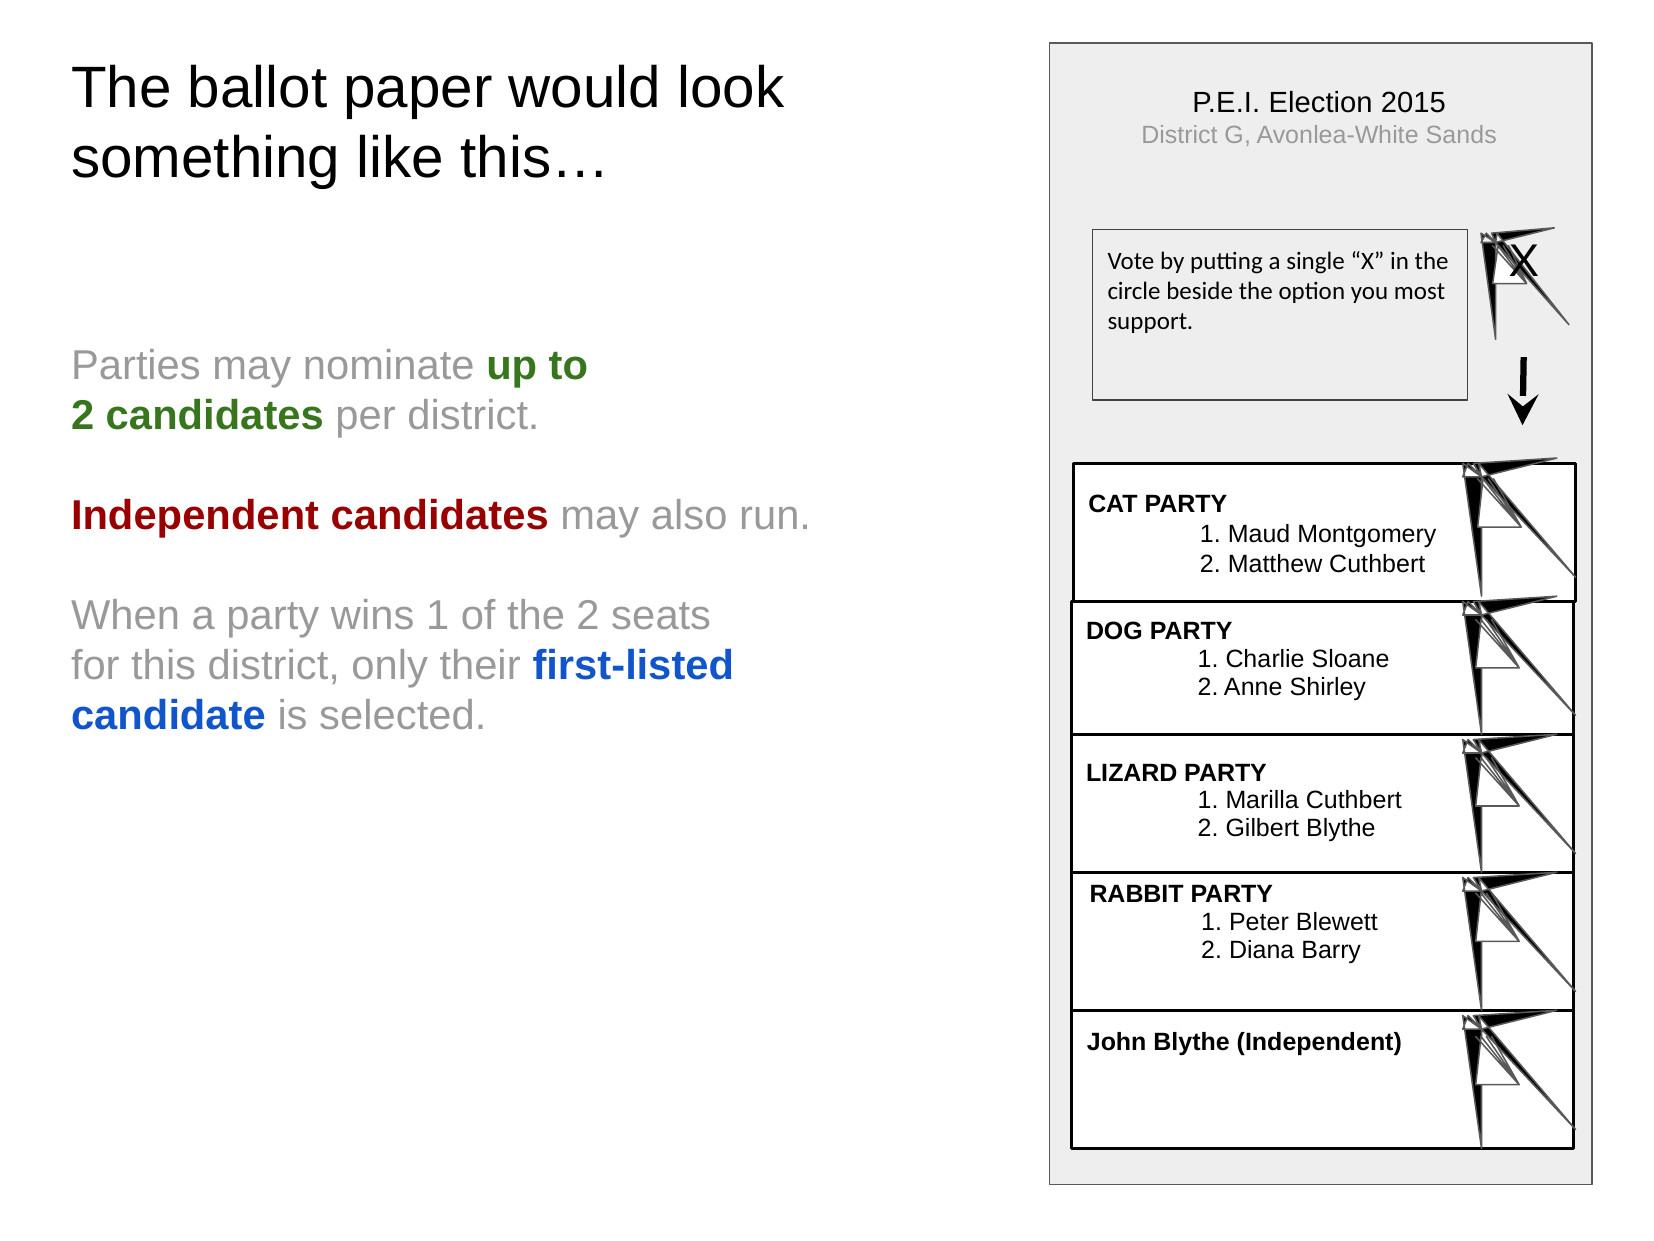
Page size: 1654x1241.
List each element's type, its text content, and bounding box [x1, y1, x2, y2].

text_box Parties may nominate up to 2 candidates per district. Independent candidates may also run. When a party wins 1 of the 2 seats for this district, only their first-listed candidate is selected. [56, 322, 923, 1149]
text_box RABBIT PARTY 1. Peter Blewett 2. Diana Barry [1074, 872, 1394, 981]
text_box LIZARD PARTY 1. Marilla Cuthbert 2. Gilbert Blythe [1071, 750, 1418, 851]
text_box P.E.I. Election 2015 District G, Avonlea-White Sands [1085, 68, 1554, 222]
text_box John Blythe (Independent) [1072, 1019, 1418, 1064]
text_box CAT PARTY 1. Maud Montgomery 2. Matthew Cuthbert [1073, 472, 1458, 591]
text_box Vote by putting a single “X” in the circle beside the option you most support. [1092, 229, 1468, 401]
text_box DOG PARTY 1. Charlie Sloane 2. Anne Shirley [1071, 609, 1406, 709]
text_box X [1493, 222, 1547, 279]
text_box [1049, 42, 1593, 1185]
title The ballot paper would look something like this… [56, 33, 835, 289]
